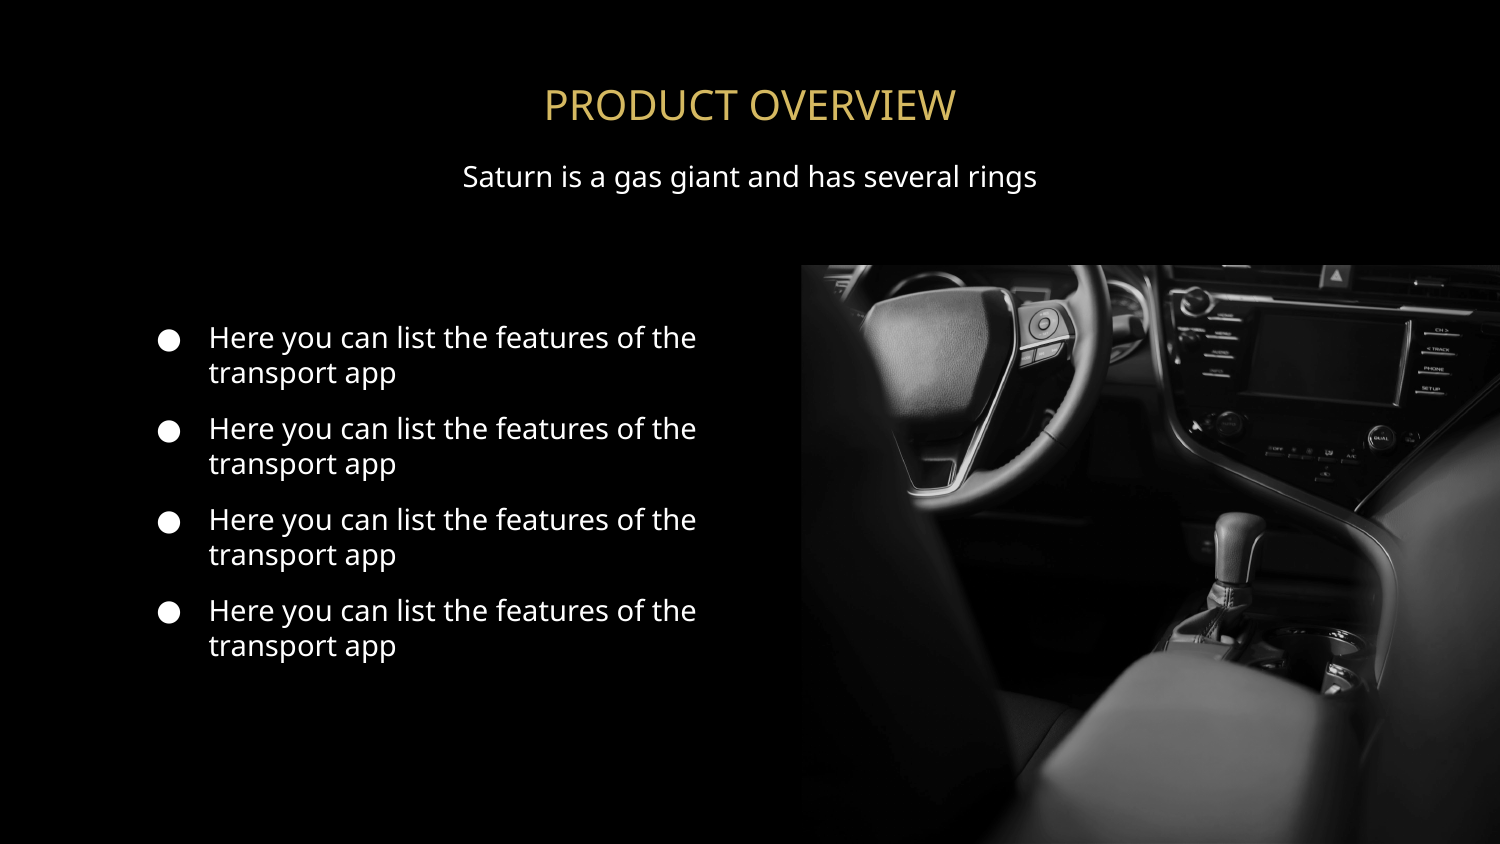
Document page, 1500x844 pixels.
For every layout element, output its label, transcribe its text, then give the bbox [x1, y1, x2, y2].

list Here you can list the features of the transport app Here you can list the features of the transport app Here you can list the features of the transport app Here you can list the features of the transport app [118, 304, 748, 744]
title PRODUCT OVERVIEW [409, 60, 1091, 144]
subtitle Saturn is a gas giant and has several rings [418, 144, 1082, 250]
text_box [801, 264, 1500, 844]
